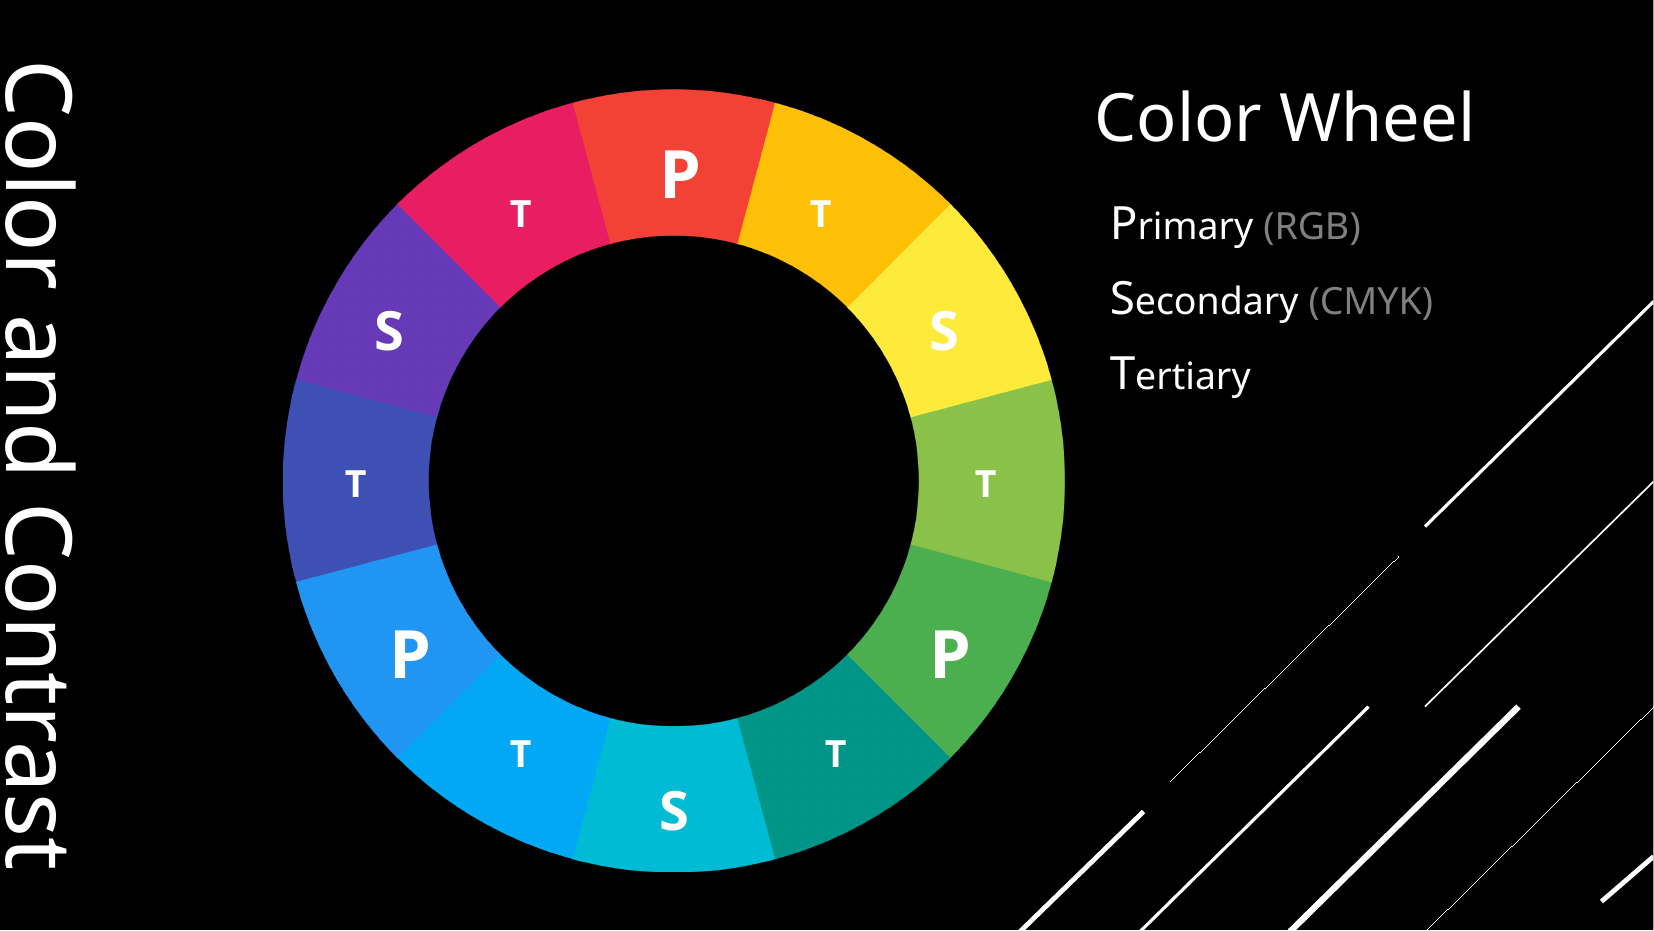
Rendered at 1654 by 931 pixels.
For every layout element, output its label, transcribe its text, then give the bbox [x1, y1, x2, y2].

text_box T [495, 180, 556, 241]
text_box P [375, 600, 436, 696]
text_box P [915, 600, 976, 696]
text_box S [360, 285, 421, 366]
text_box Color Wheel [1080, 63, 1651, 226]
text_box T [330, 450, 391, 510]
text_box Primary (RGB) [1095, 183, 1471, 253]
text_box T [795, 180, 856, 241]
text_box S [645, 765, 706, 845]
title Color and Contrast [0, 0, 120, 931]
text_box Secondary (CMYK) [1095, 258, 1531, 373]
text_box Tertiary [1095, 333, 1471, 403]
picture [283, 89, 1065, 872]
text_box P [645, 120, 706, 216]
text_box S [915, 285, 976, 365]
text_box T [810, 720, 871, 781]
text_box T [960, 450, 1021, 510]
text_box T [495, 720, 556, 781]
